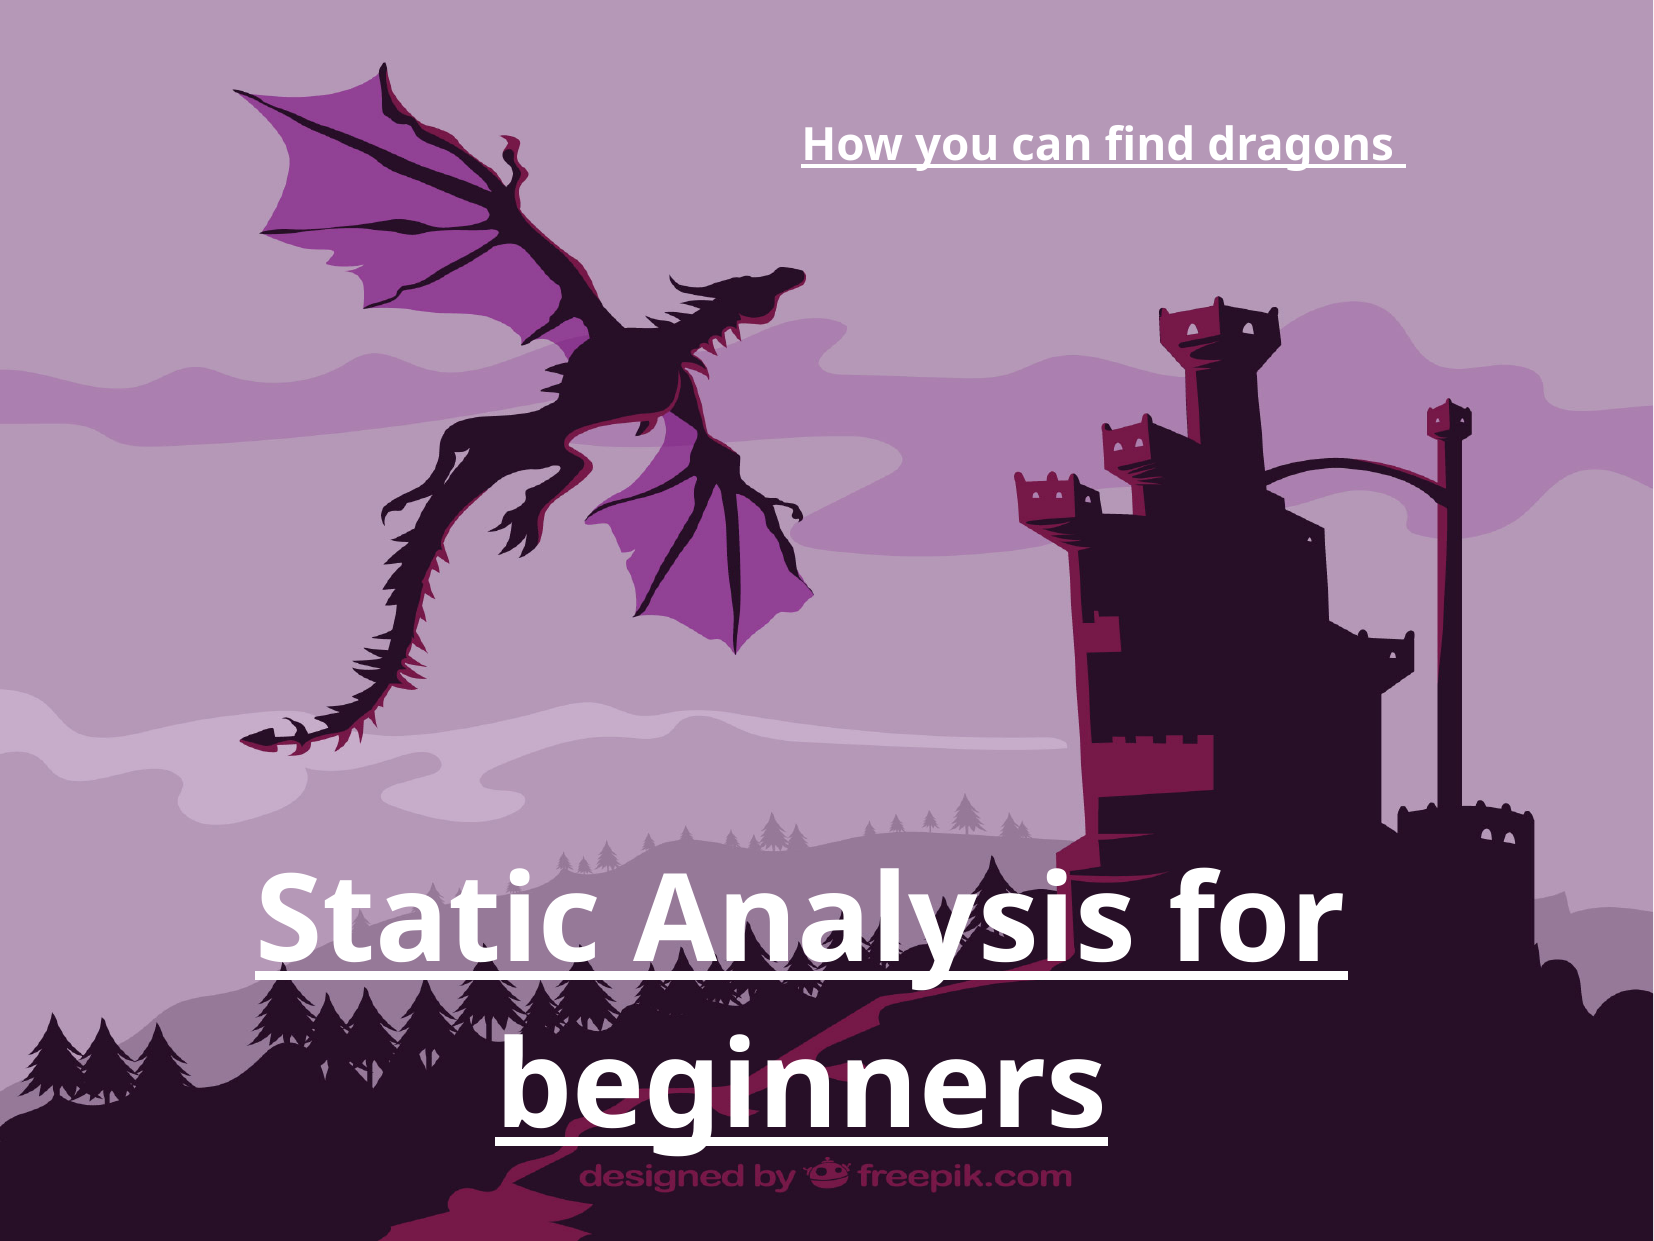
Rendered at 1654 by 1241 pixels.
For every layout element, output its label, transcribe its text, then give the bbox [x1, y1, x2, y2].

title Static Analysis for beginners [57, 855, 1546, 1140]
picture [0, 0, 1654, 1241]
title How you can find dragons [359, 0, 1653, 286]
